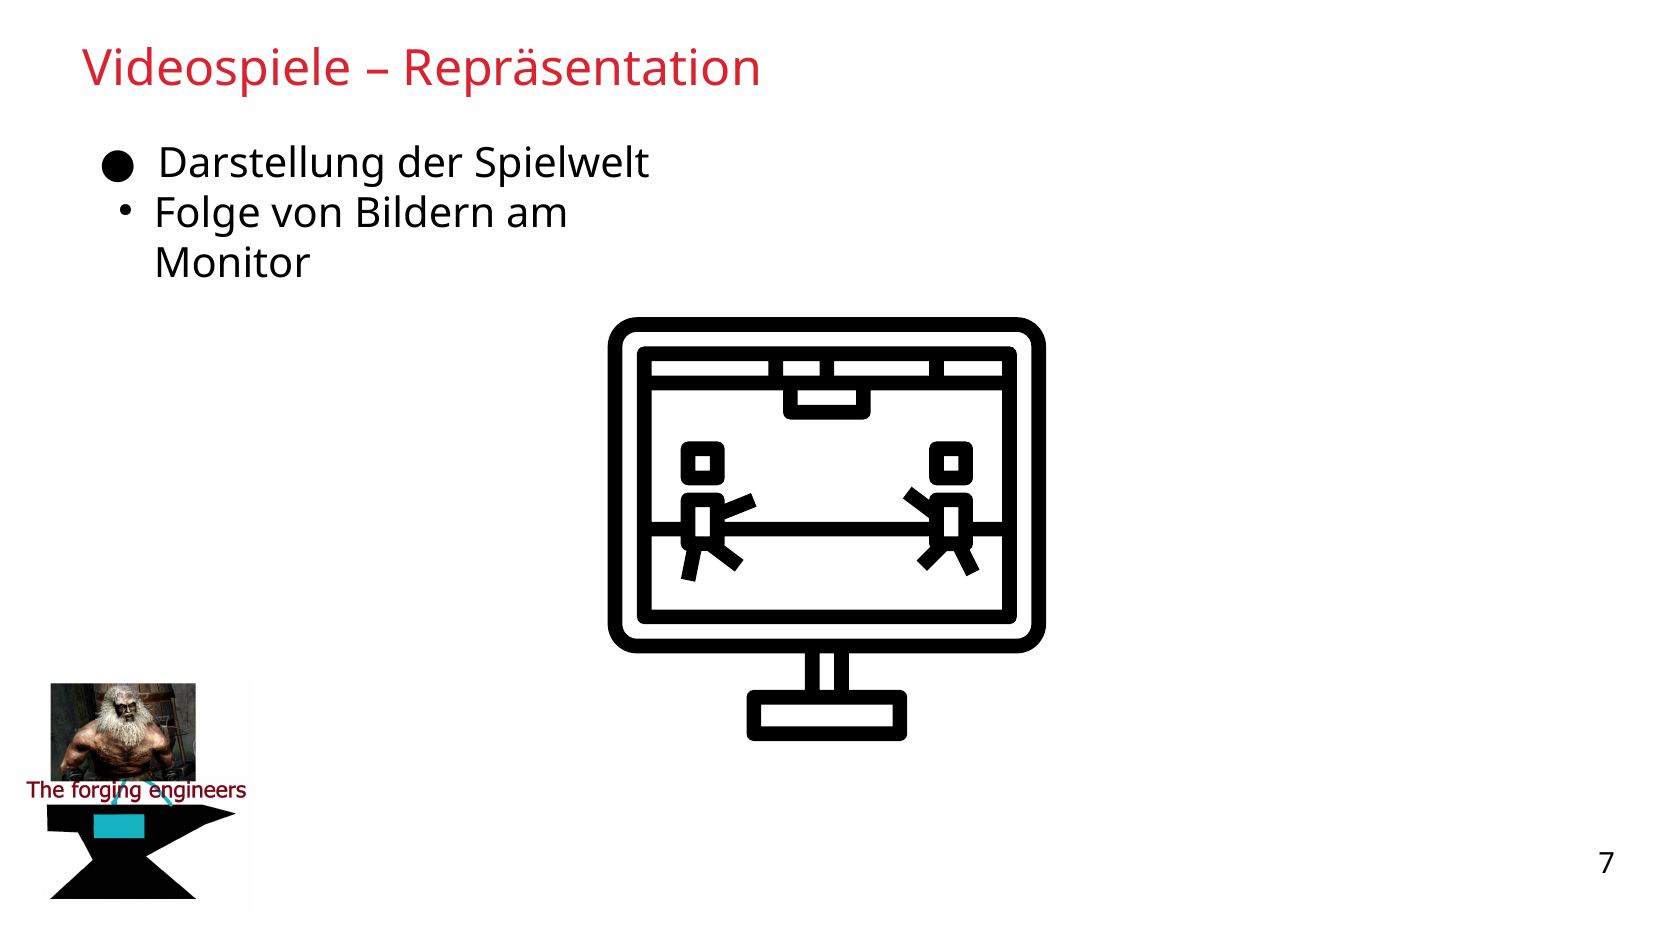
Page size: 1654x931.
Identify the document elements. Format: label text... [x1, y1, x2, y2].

picture [17, 679, 254, 916]
picture [593, 295, 1061, 756]
title Videospiele – Repräsentation [82, 37, 1571, 95]
text_box Darstellung der Spielwelt Folge von Bildern am Monitor [82, 135, 721, 260]
